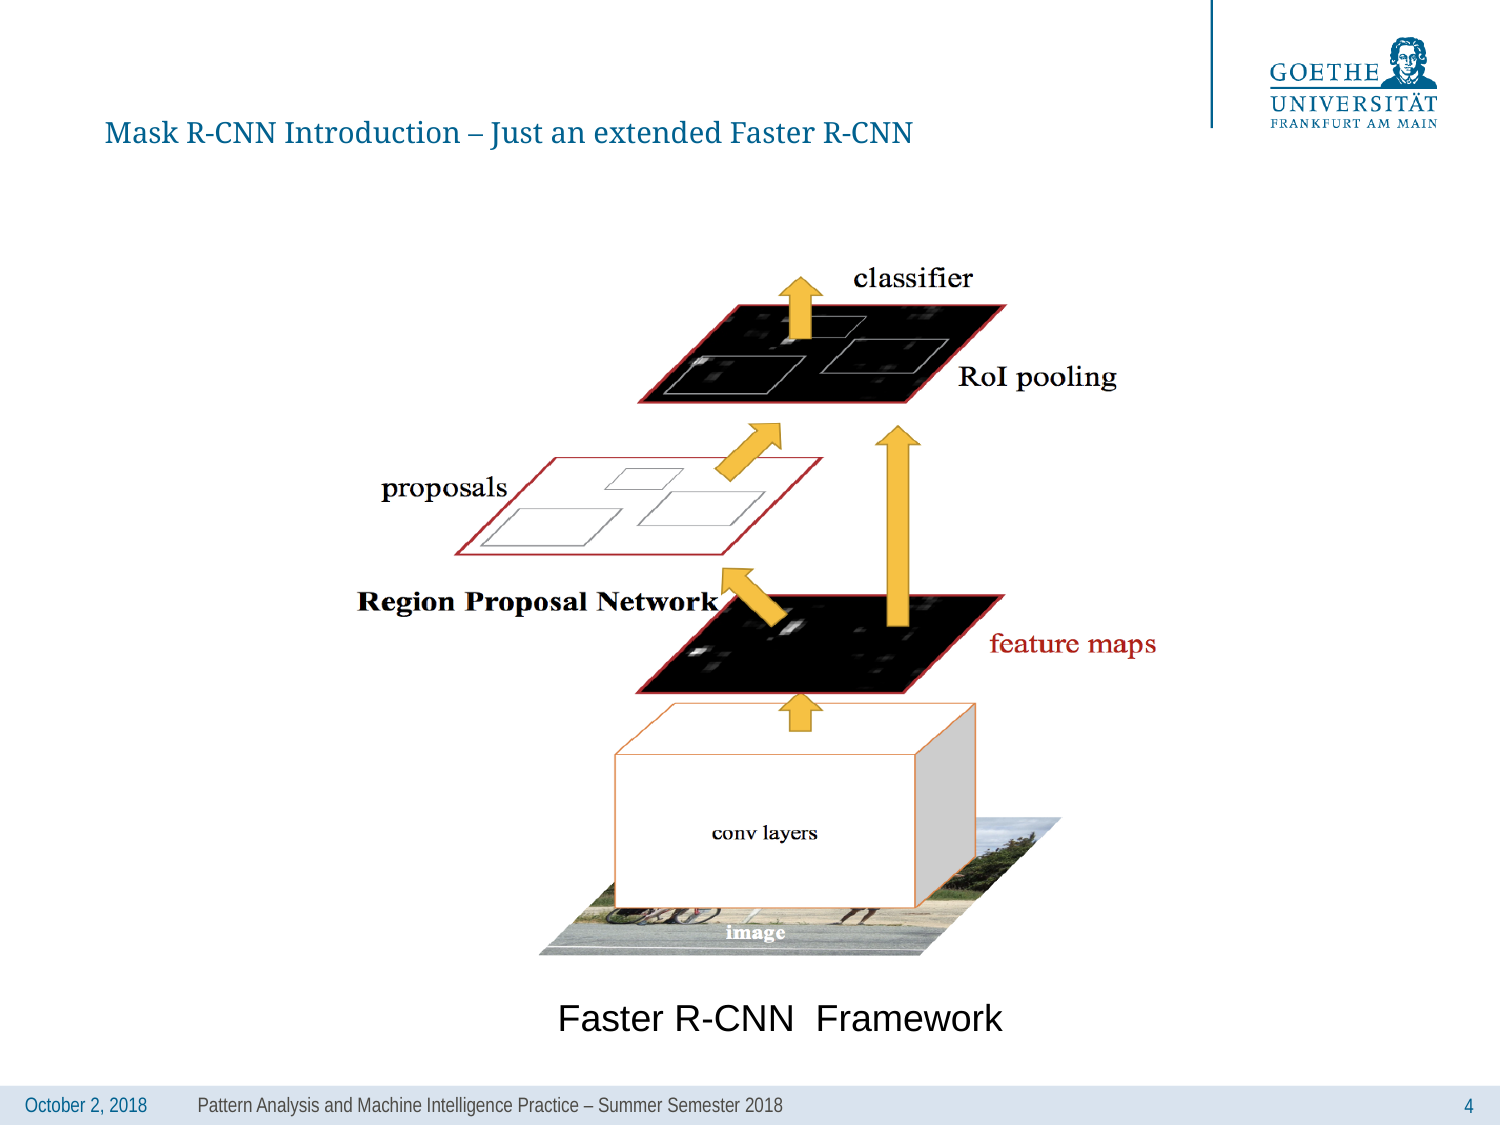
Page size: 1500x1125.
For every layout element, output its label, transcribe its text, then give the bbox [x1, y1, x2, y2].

text_box Mask R-CNN Introduction – Just an extended Faster R-CNN [104, 19, 1187, 149]
picture [0, 0, 1500, 1125]
text_box <number> [1417, 1092, 1474, 1122]
text_box Faster R-CNN Framework [165, 990, 1411, 1047]
text_box Pattern Analysis and Machine Intelligence Practice – Summer Semester 2018 [183, 1091, 1341, 1120]
